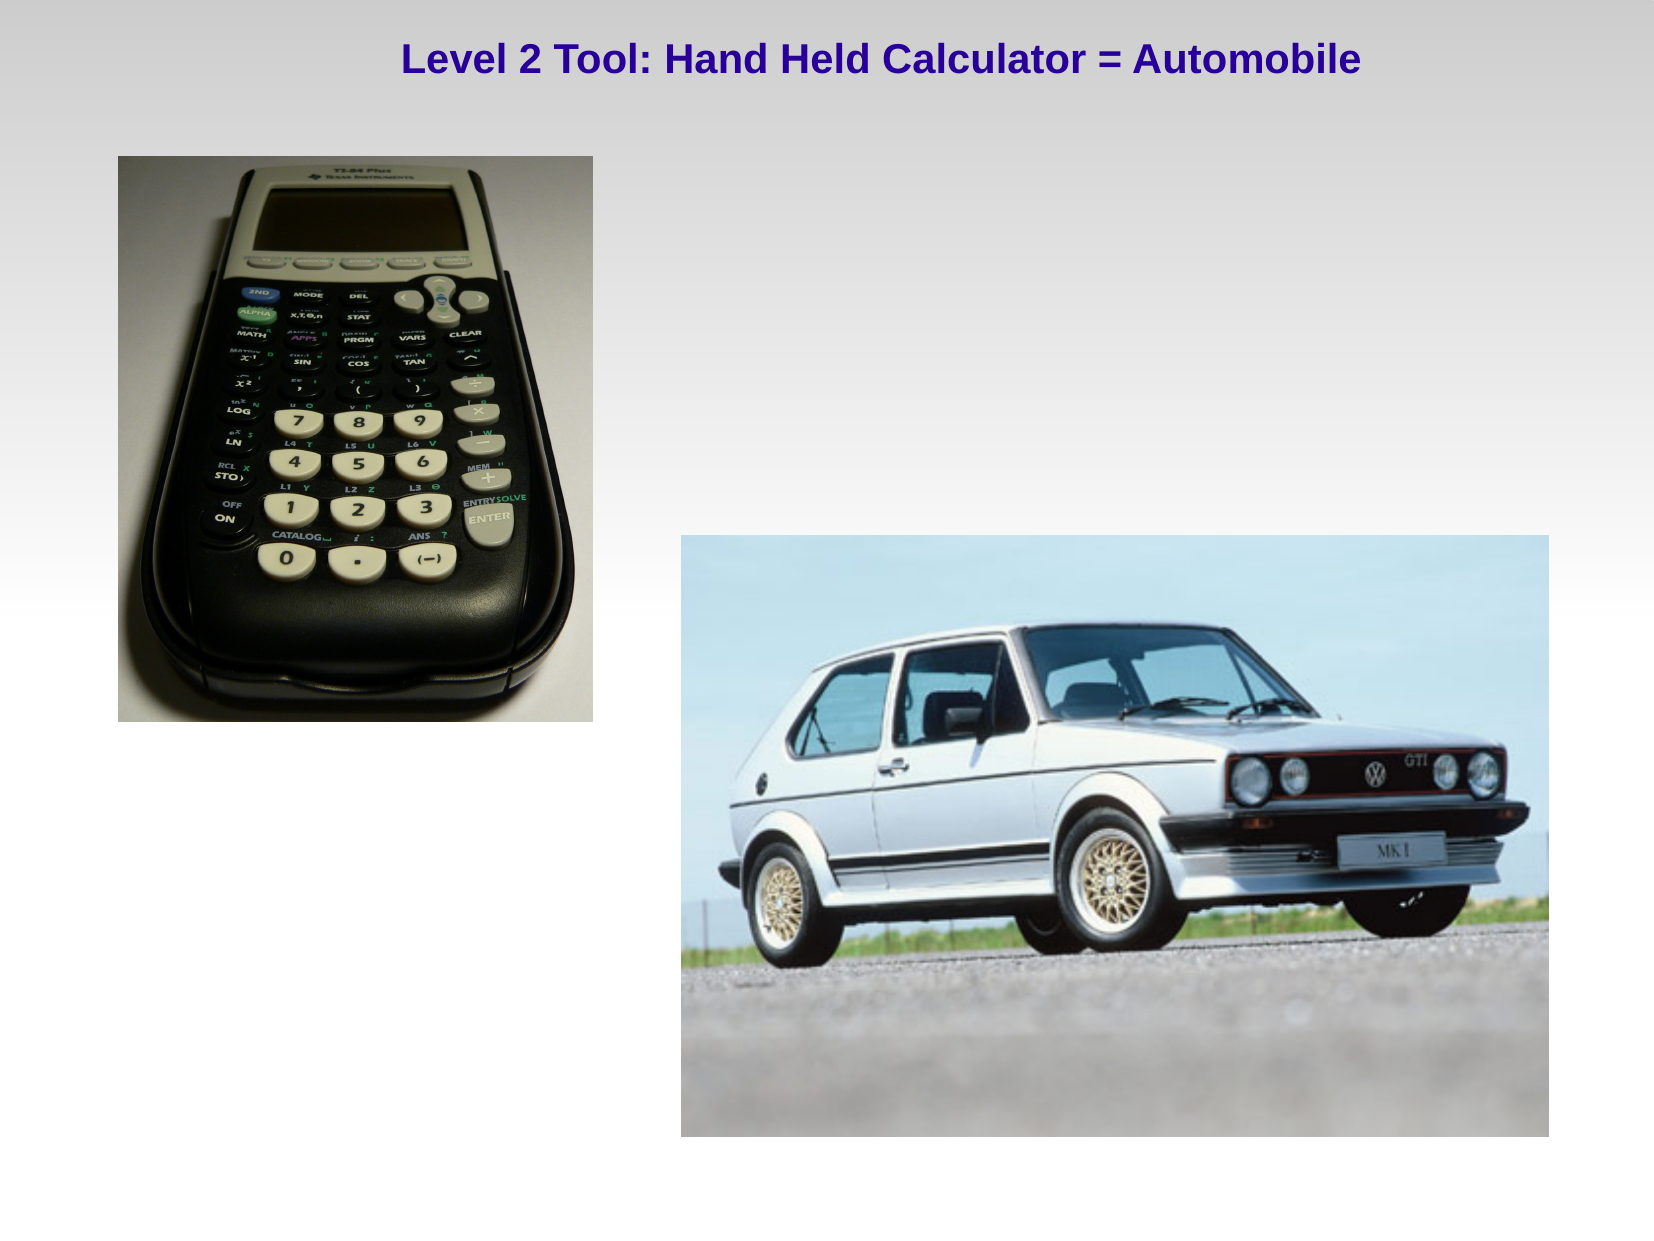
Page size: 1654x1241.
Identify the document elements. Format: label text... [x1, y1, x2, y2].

picture [681, 535, 1549, 1137]
text_box Level 2 Tool: Hand Held Calculator = Automobile [279, 28, 1444, 92]
picture [118, 156, 593, 722]
